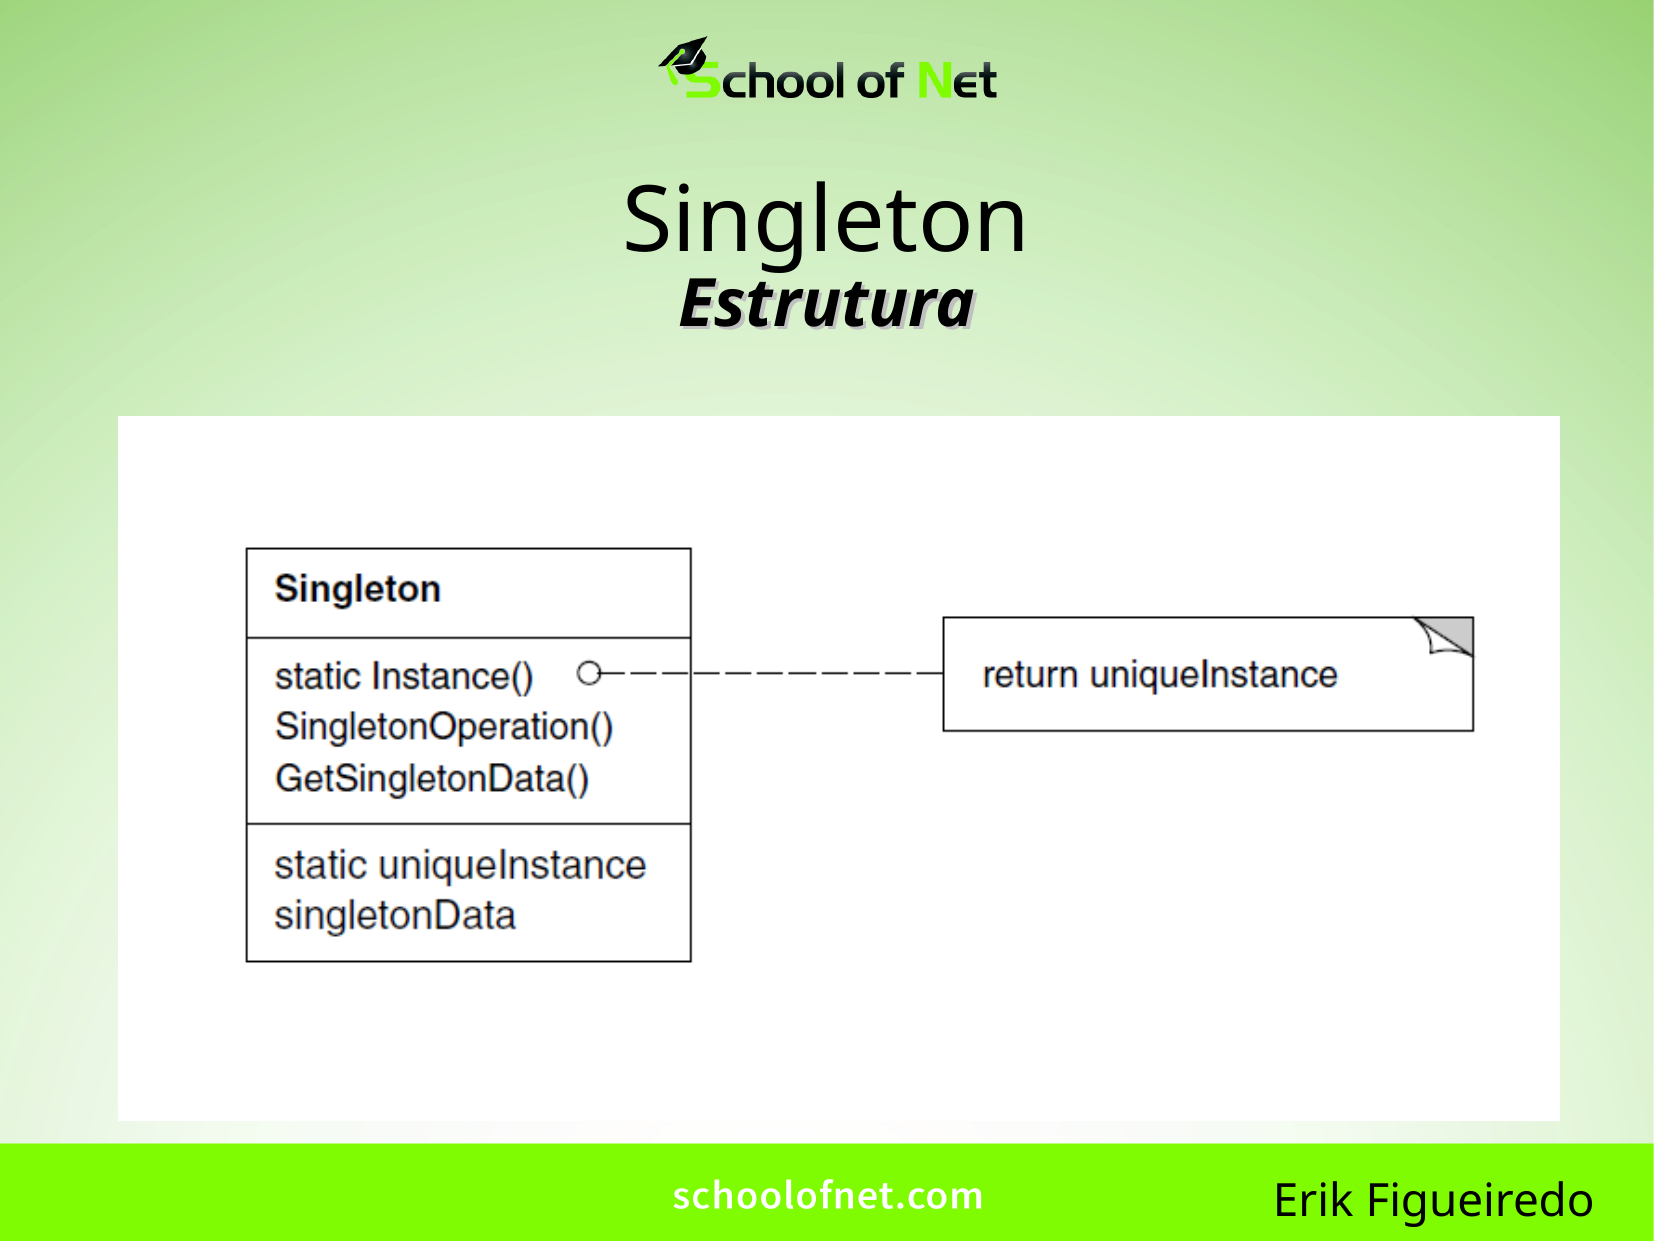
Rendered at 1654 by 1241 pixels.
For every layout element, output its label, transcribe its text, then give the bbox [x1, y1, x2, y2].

text_box Erik Figueiredo [768, 1157, 1595, 1241]
picture [0, 0, 1654, 1241]
title Singleton [82, 141, 1571, 290]
list Estrutura [82, 291, 1571, 1151]
